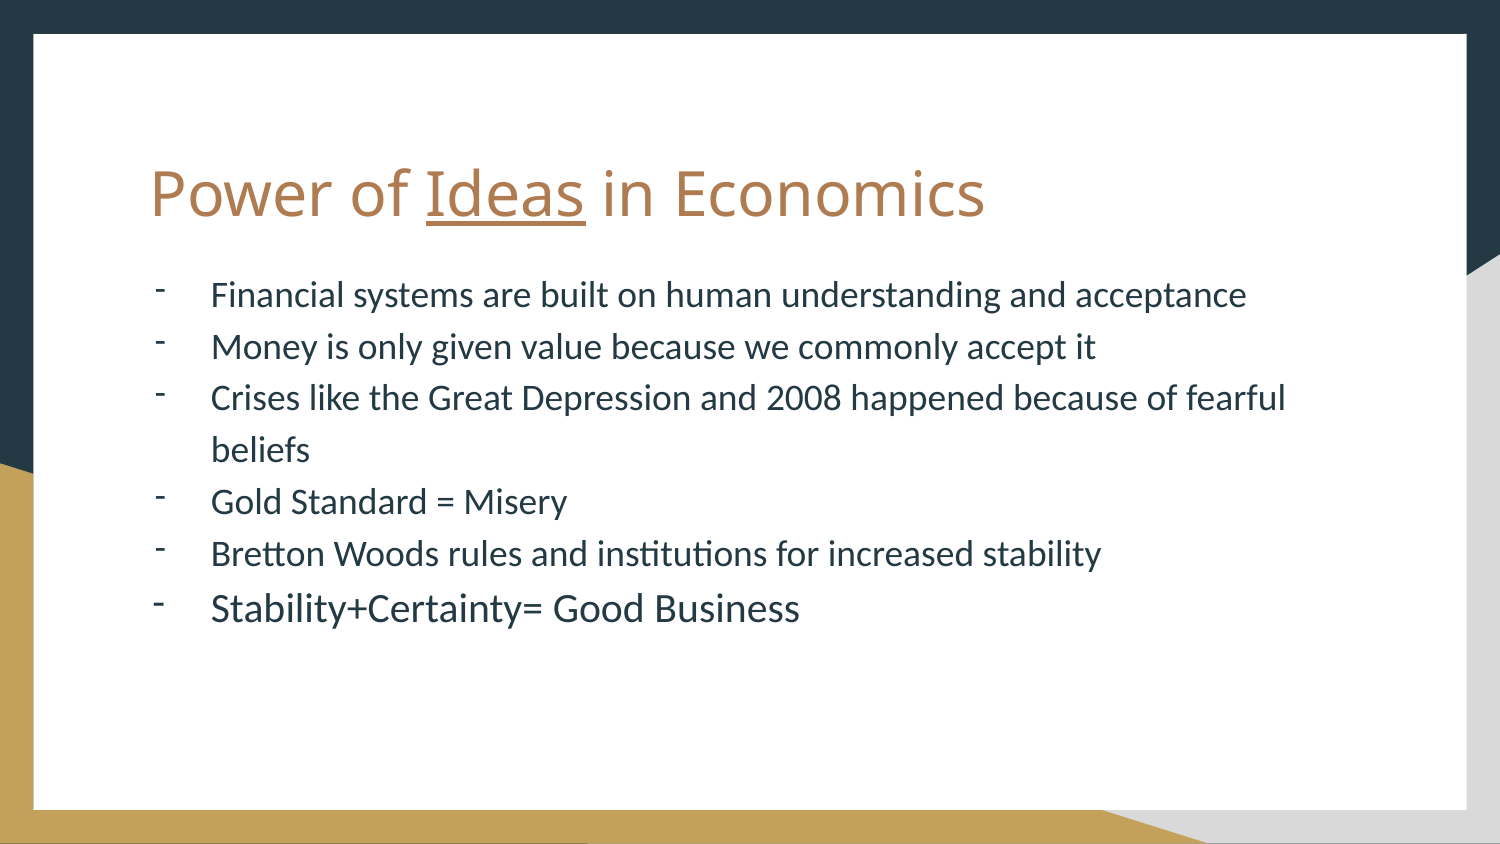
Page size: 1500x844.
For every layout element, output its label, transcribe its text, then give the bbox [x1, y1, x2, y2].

title Power of Ideas in Economics [134, 138, 1366, 296]
list Financial systems are built on human understanding and acceptance Money is only given value because we commonly accept it Crises like the Great Depression and 2008 happened because of fearful beliefs Gold Standard = Misery Bretton Woods rules and institutions for increased stability Stability+Certainty= Good Business [120, 248, 1352, 650]
